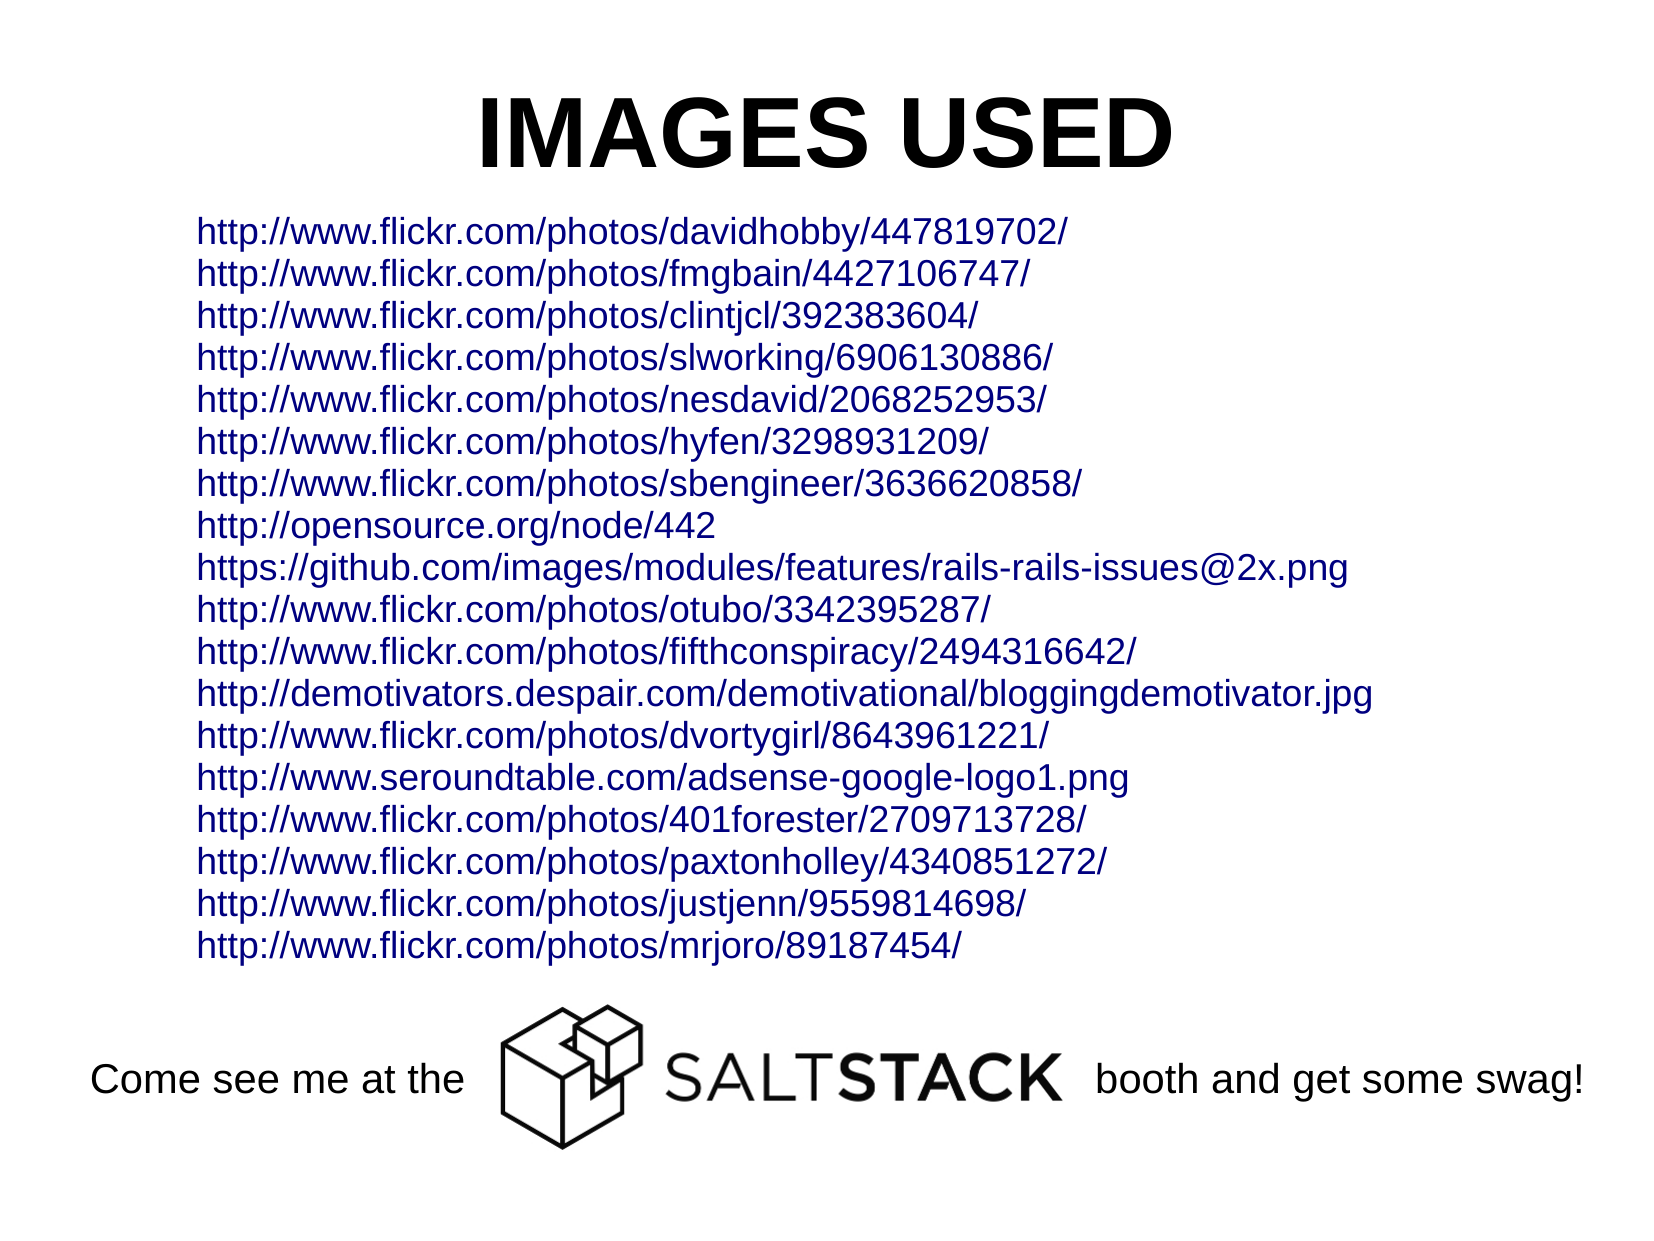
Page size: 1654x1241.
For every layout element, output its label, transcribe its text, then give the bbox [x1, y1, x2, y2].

text_box Come see me at the [75, 1048, 483, 1110]
text_box IMAGES USED [414, 69, 1240, 197]
text_box booth and get some swag! [1084, 1048, 1621, 1110]
picture [483, 983, 1084, 1172]
text_box http://www.flickr.com/photos/davidhobby/447819702/ http://www.flickr.com/photos/fmgbain/4427106747/ http://www.flickr.com/photos/clintjcl/392383604/ http://www.flickr.com/photos/slworking/6906130886/ http://www.flickr.com/photos/nesdavid/2068252953/ http://www.flickr.com/photos/hyfen/3298931209/ http://www.flickr.com/photos/sbengineer/3636620858/ http://opensource.org/node/442 https://github.com/images/modules/features/rails-rails-issues@2x.png http://www.flickr.com/photos/otubo/3342395287/ http://www.flickr.com/photos/fifthconspiracy/2494316642/ http://demotivators.despair.com/demotivational/bloggingdemotivator.jpg http://www.flickr.com/photos/dvortygirl/8643961221/ http://www.seroundtable.com/adsense-google-logo1.png http://www.flickr.com/photos/401forester/2709713728/ http://www.flickr.com/photos/paxtonholley/4340851272/ http://www.flickr.com/photos/justjenn/9559814698/ http://www.flickr.com/photos/mrjoro/89187454/ [181, 202, 1472, 1016]
